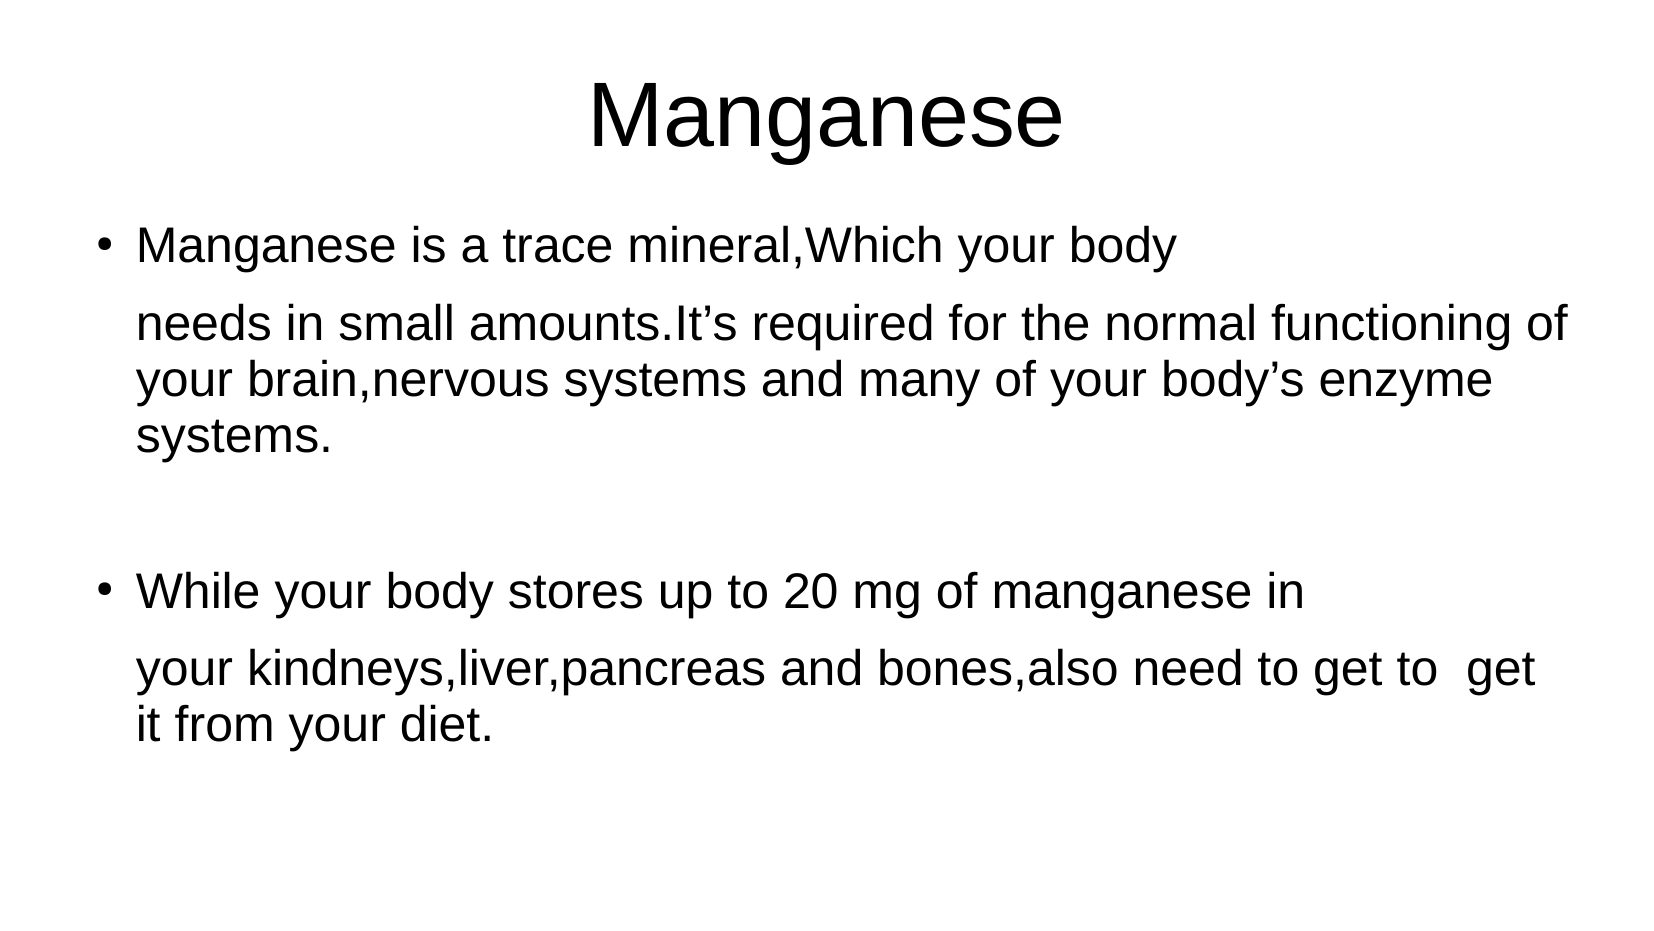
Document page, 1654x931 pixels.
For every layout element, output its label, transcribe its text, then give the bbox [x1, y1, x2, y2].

list Manganese is a trace mineral,Which your body needs in small amounts.It’s required for the normal functioning of your brain,nervous systems and many of your body’s enzyme systems. While your body stores up to 20 mg of manganese in your kindneys,liver,pancreas and bones,also need to get to get it from your diet. [82, 217, 1571, 758]
title Manganese [82, 37, 1571, 193]
